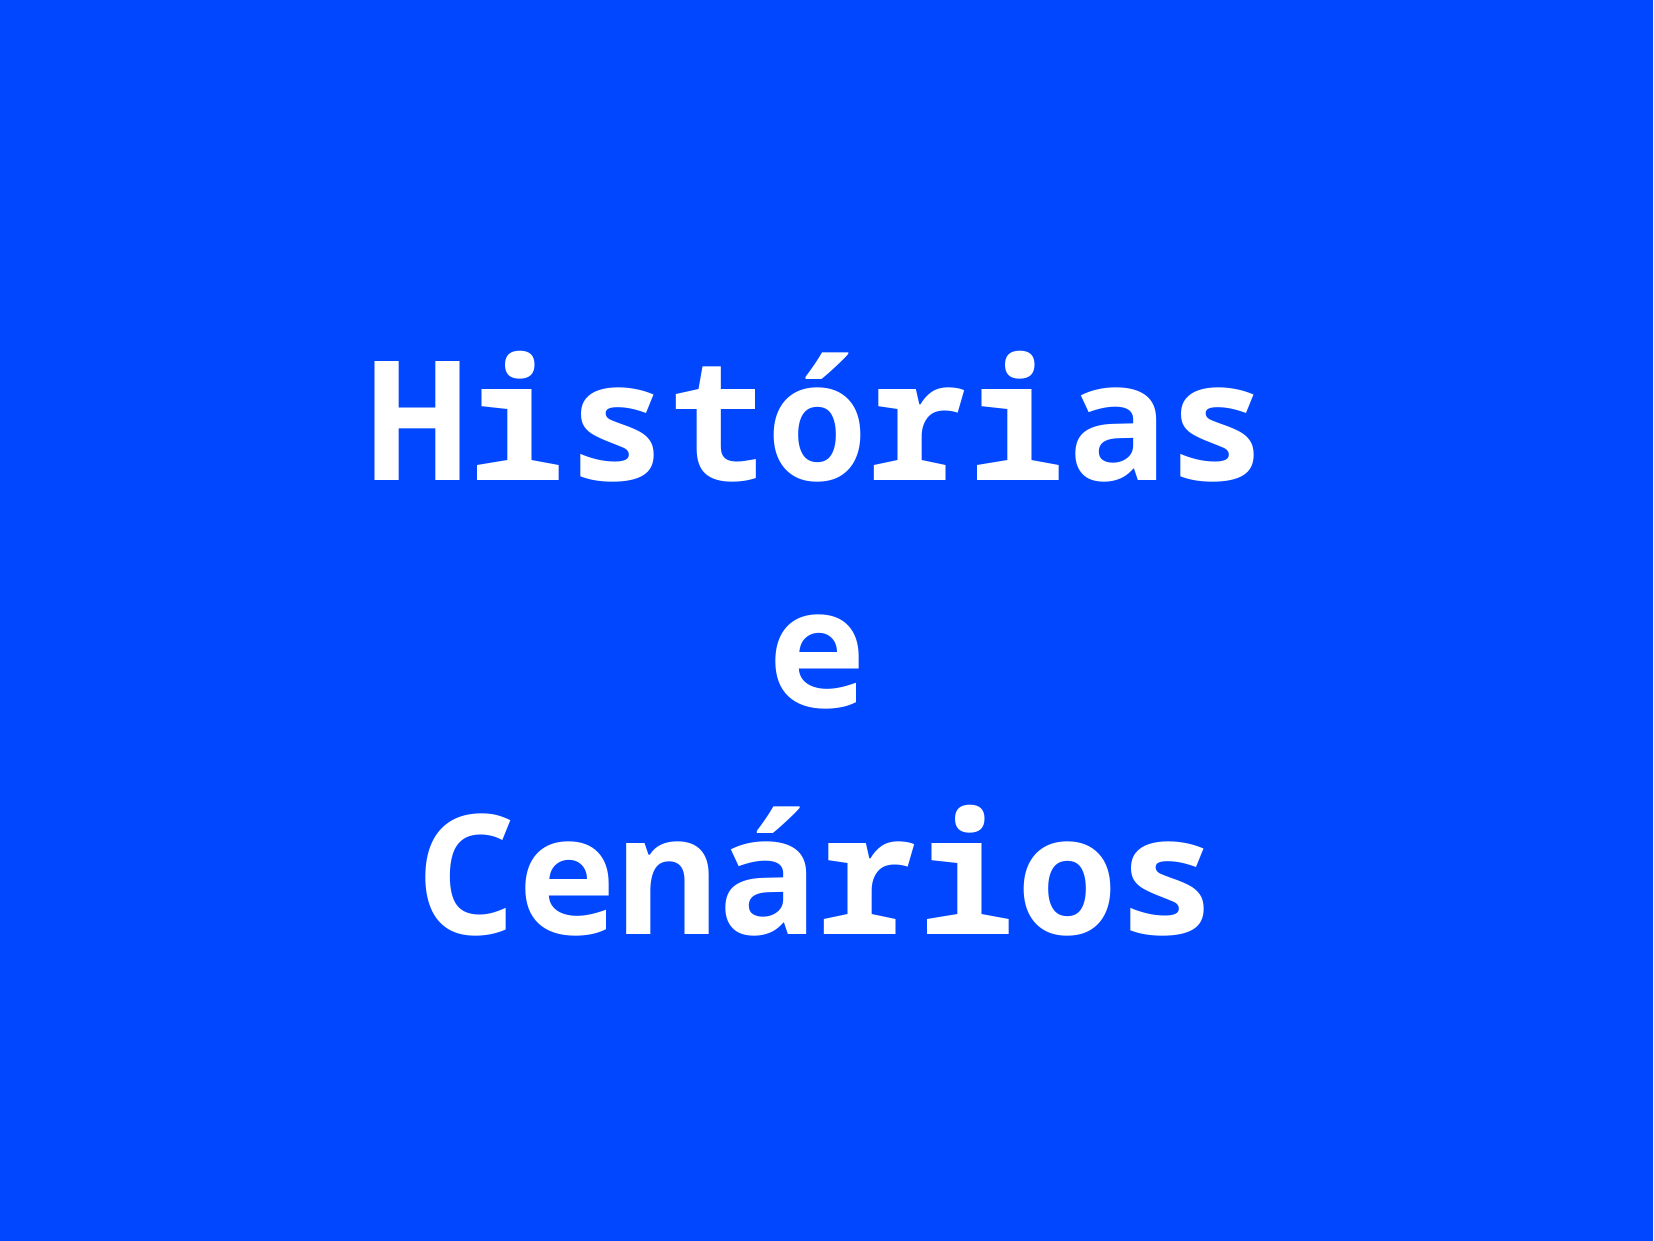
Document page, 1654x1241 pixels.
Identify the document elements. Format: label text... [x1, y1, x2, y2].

text_box Histórias e Cenários [349, 294, 1287, 903]
